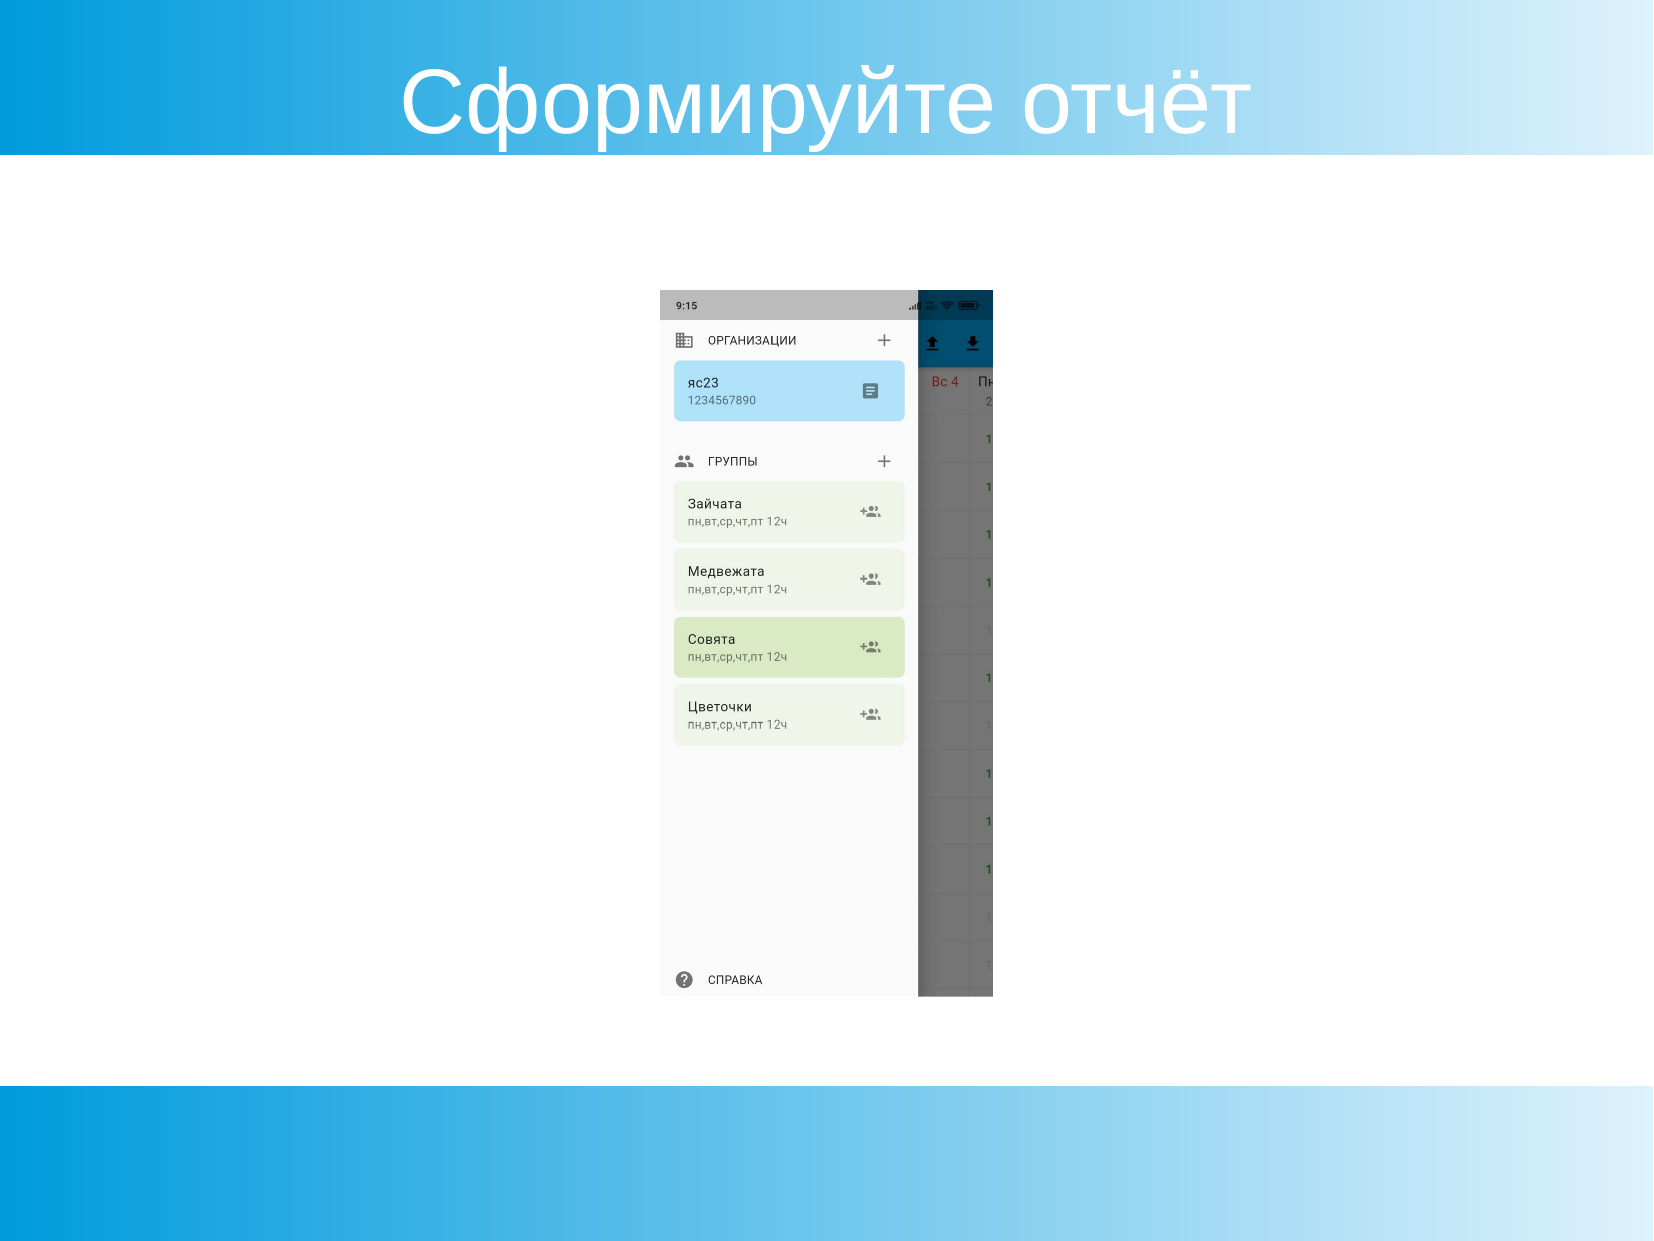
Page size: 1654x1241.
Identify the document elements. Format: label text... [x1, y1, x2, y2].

picture [959, 301, 978, 310]
title Сформируйте отчёт [82, 49, 1571, 155]
picture [928, 337, 937, 347]
picture [969, 336, 977, 346]
picture [660, 290, 993, 1010]
